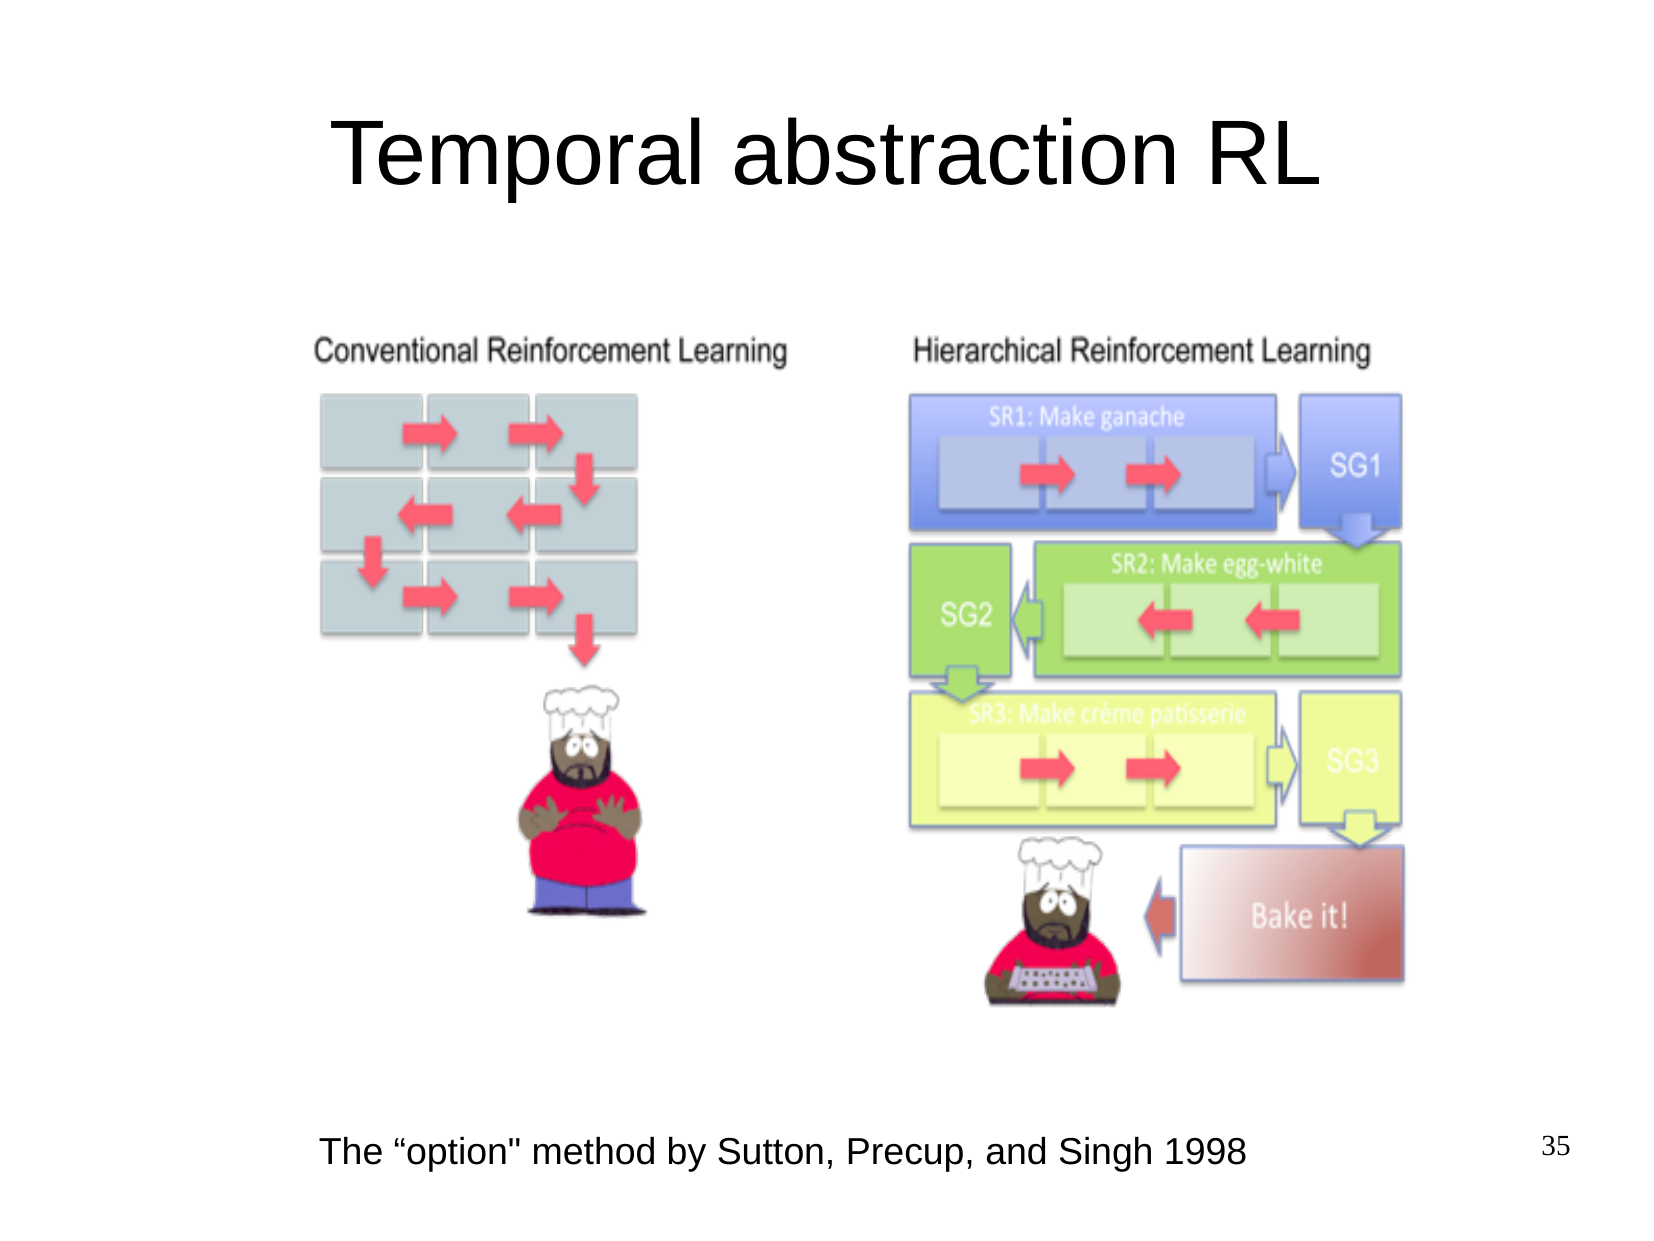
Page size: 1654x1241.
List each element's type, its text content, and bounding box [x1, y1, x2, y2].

text_box The “option" method by Sutton, Precup, and Singh 1998 [303, 1123, 1392, 1223]
picture [300, 319, 1411, 1021]
title Temporal abstraction RL [82, 49, 1571, 257]
